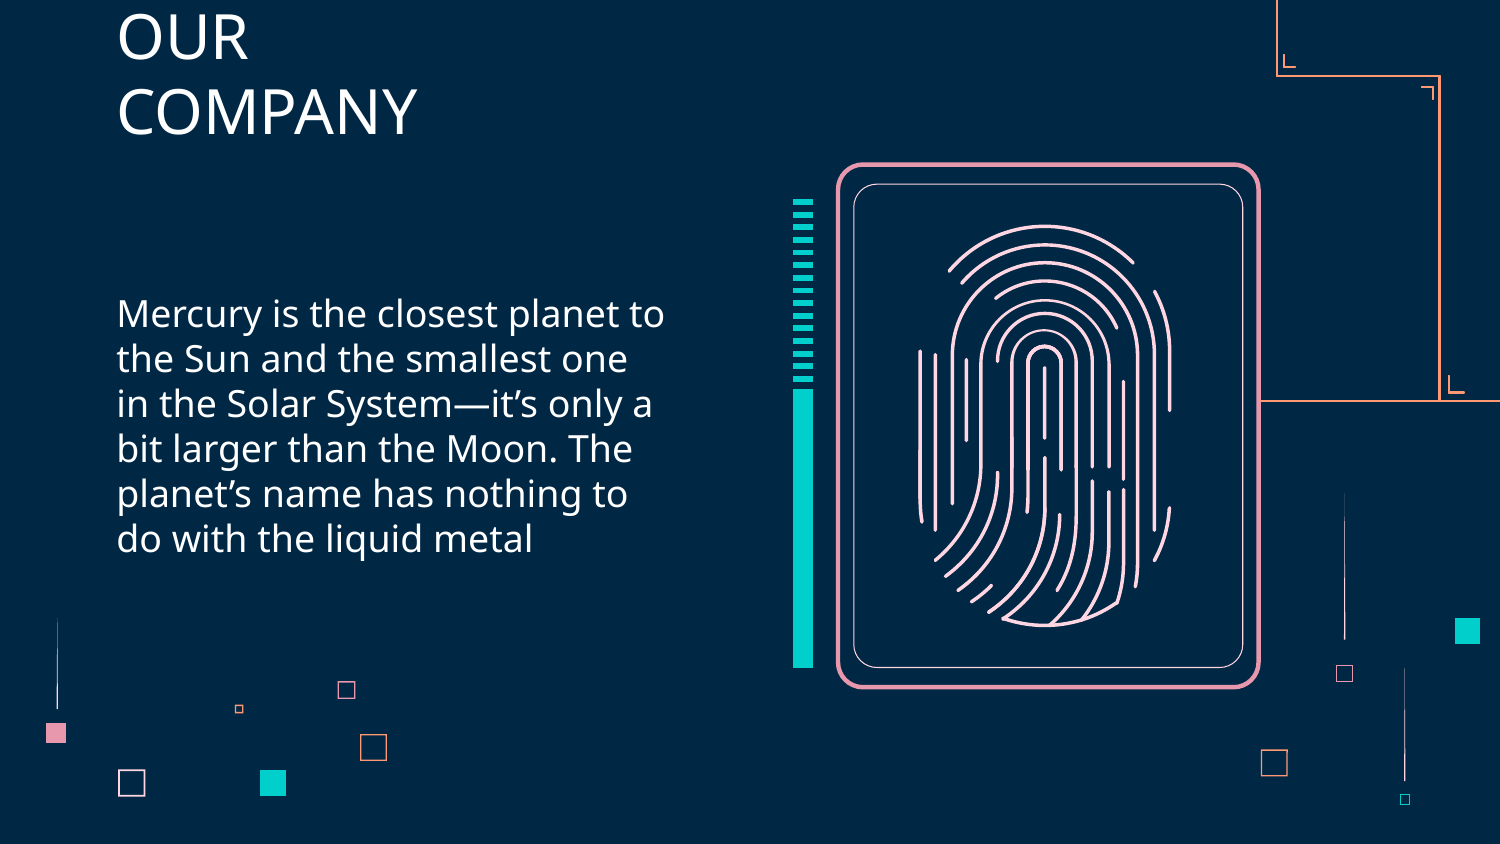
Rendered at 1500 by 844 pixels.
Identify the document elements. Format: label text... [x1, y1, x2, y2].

text_box [793, 237, 813, 243]
text_box [793, 250, 813, 255]
text_box [793, 313, 813, 319]
list Mercury is the closest planet to the Sun and the smallest one in the Solar System—it’s only a bit larger than the Moon. The planet’s name has nothing to do with the liquid metal [101, 275, 682, 619]
text_box [1448, 375, 1465, 393]
text_box [1283, 54, 1296, 68]
text_box [793, 199, 813, 205]
text_box [1421, 86, 1434, 100]
text_box [793, 351, 813, 357]
text_box [793, 338, 813, 344]
title OUR COMPANY [101, 67, 543, 163]
text_box [793, 389, 813, 668]
text_box [793, 300, 813, 306]
text_box [793, 275, 813, 281]
text_box [793, 376, 813, 382]
text_box [793, 212, 813, 218]
text_box [793, 288, 813, 293]
text_box [793, 262, 813, 268]
text_box [793, 325, 813, 331]
text_box [793, 363, 813, 369]
text_box [793, 224, 813, 230]
text_box [835, 0, 1500, 690]
